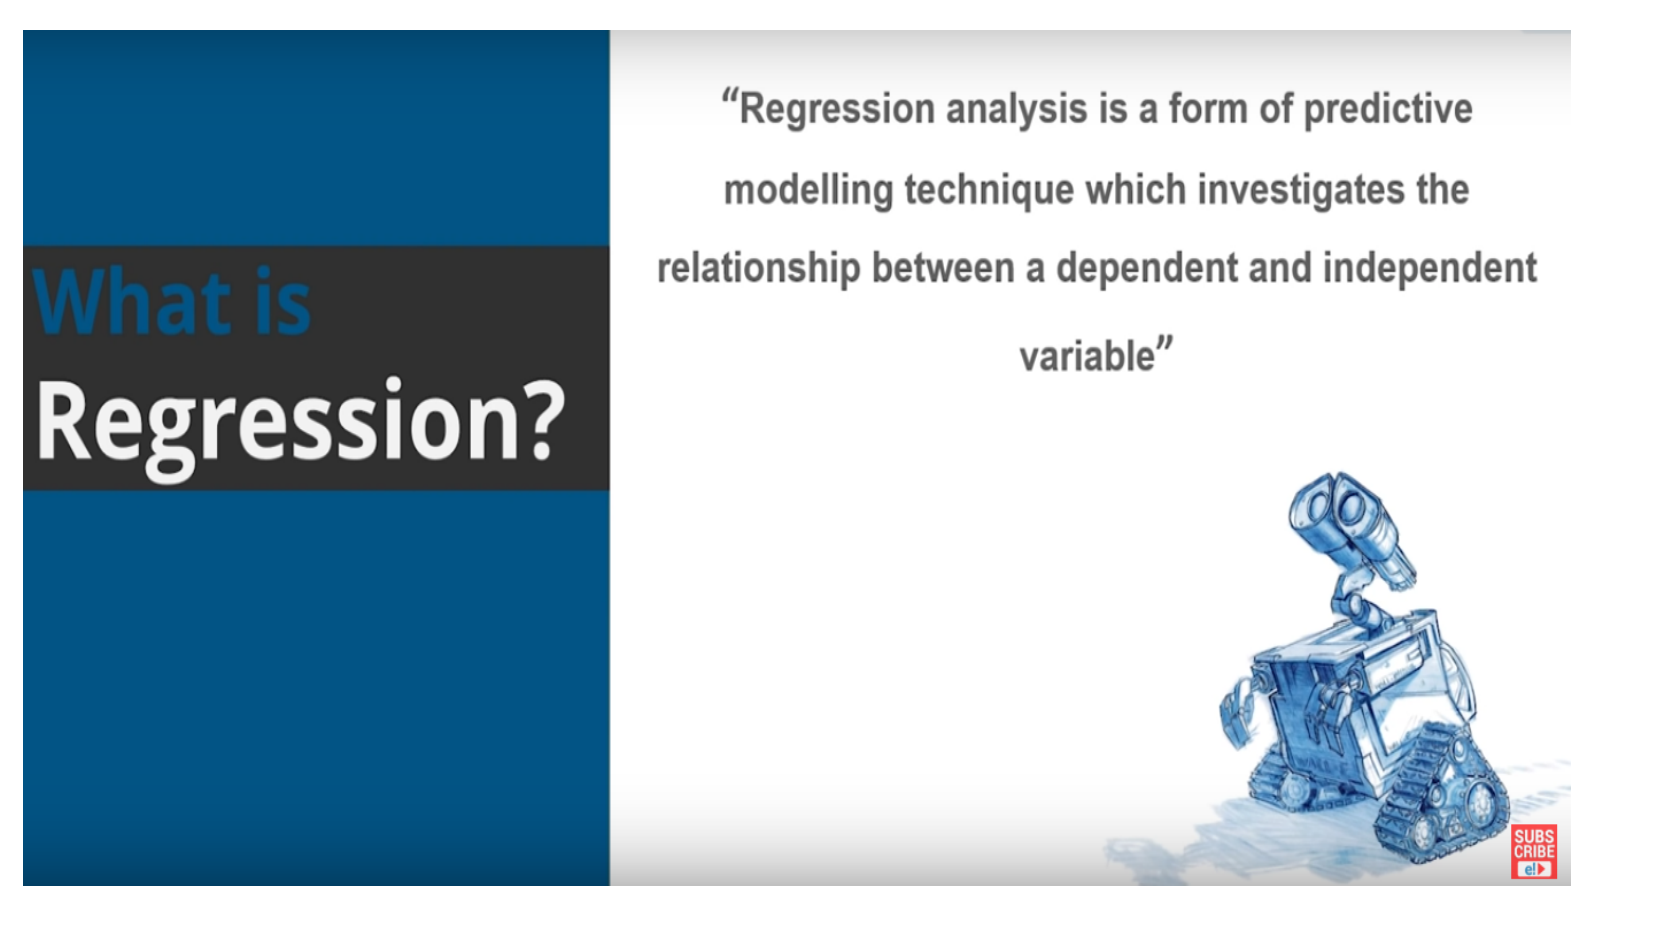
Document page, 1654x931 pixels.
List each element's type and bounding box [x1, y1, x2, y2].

picture [23, 30, 1571, 886]
